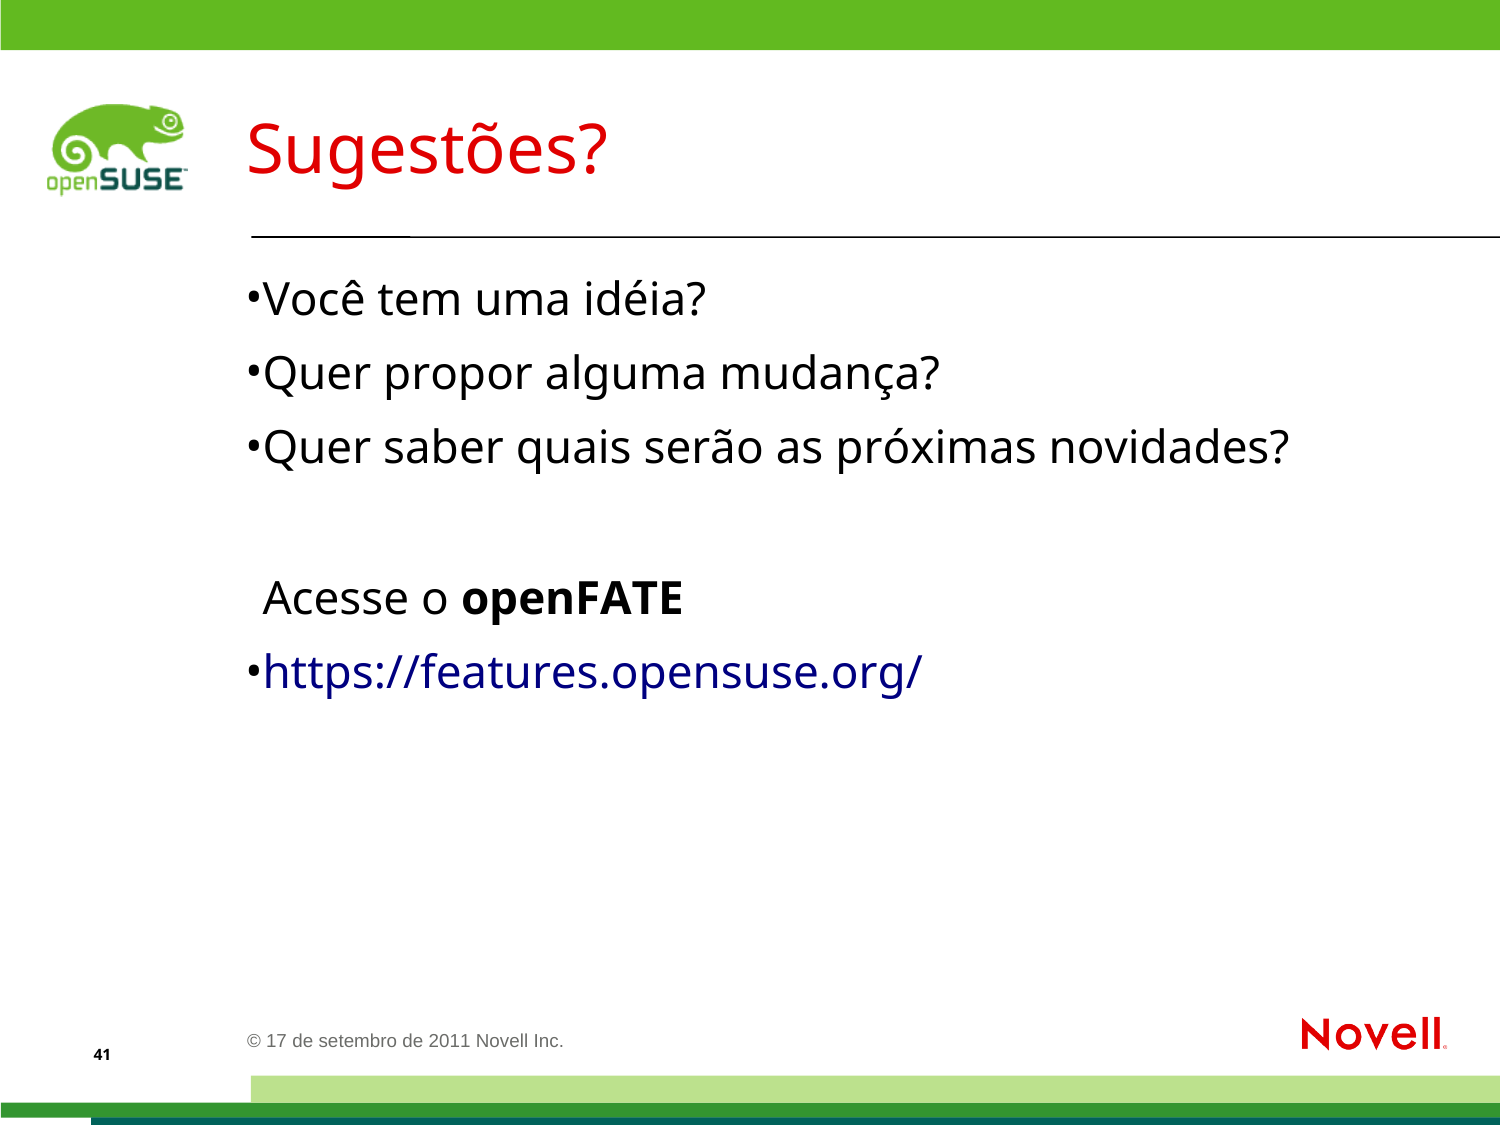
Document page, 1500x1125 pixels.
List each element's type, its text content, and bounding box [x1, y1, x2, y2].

list Você tem uma idéia? Quer propor alguma mudança? Quer saber quais serão as próximas novidades? Acesse o openFATE https://features.opensuse.org/ [245, 267, 1458, 1010]
title Sugestões? [246, 68, 1409, 231]
picture [47, 104, 188, 197]
picture [1295, 1011, 1453, 1056]
